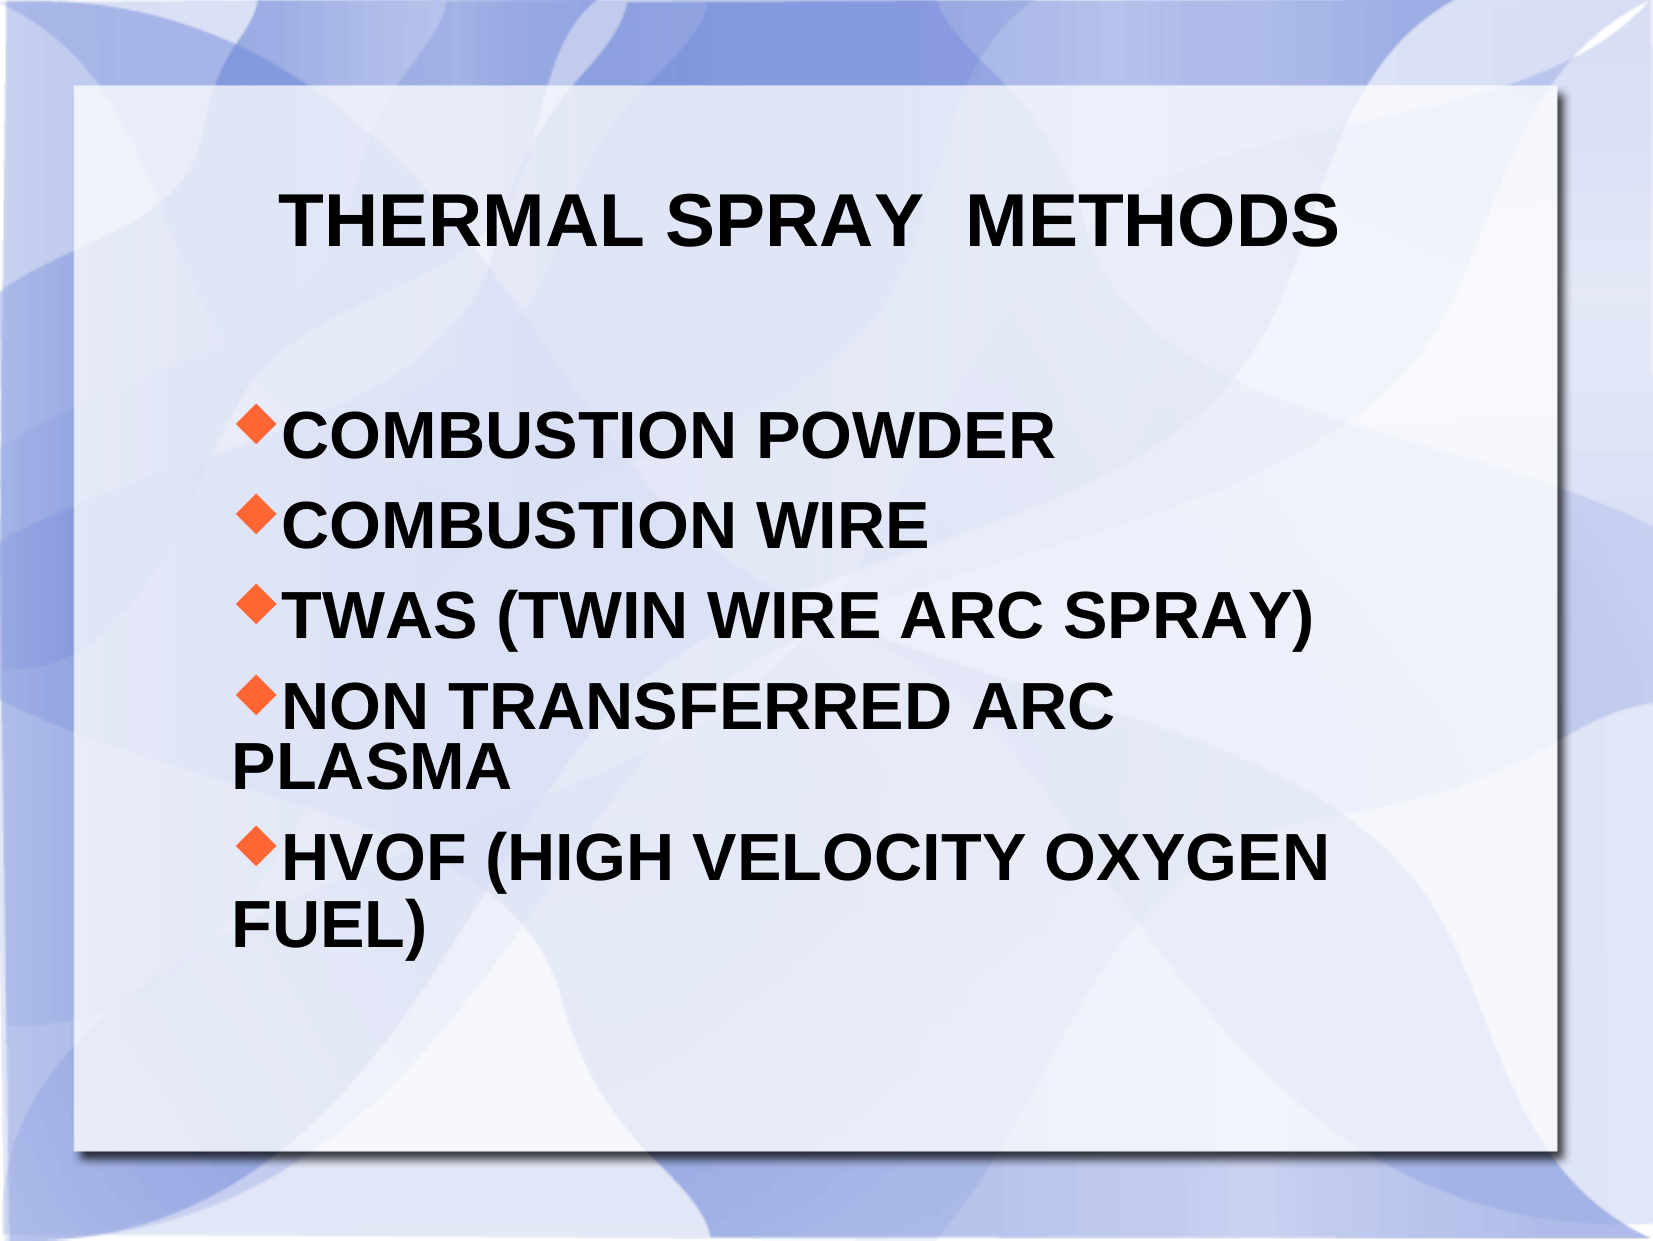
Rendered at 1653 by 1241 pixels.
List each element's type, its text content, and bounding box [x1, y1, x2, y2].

picture [0, 0, 1653, 1241]
title THERMAL SPRAY METHODS [180, 105, 1441, 324]
list COMBUSTION POWDER COMBUSTION WIRE TWAS (TWIN WIRE ARC SPRAY)‏ NON TRANSFERRED ARC PLASMA HVOF (HIGH VELOCITY OXYGEN FUEL)‏ [231, 391, 1411, 1075]
